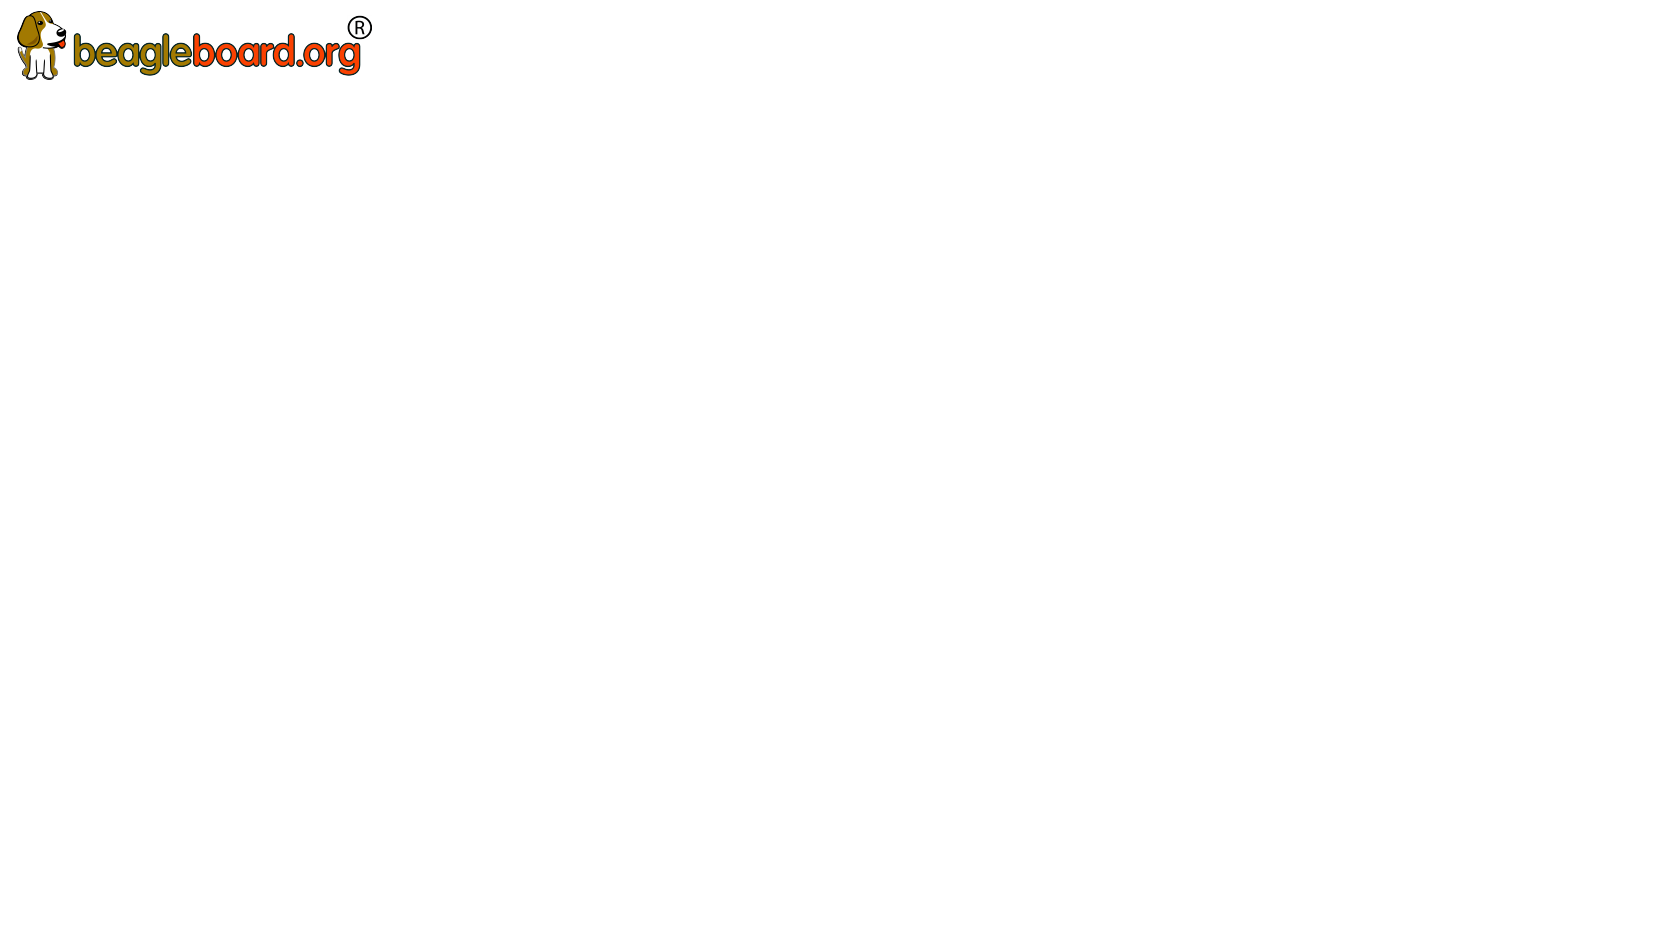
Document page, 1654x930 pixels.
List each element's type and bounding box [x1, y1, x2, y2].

picture [17, 11, 372, 80]
